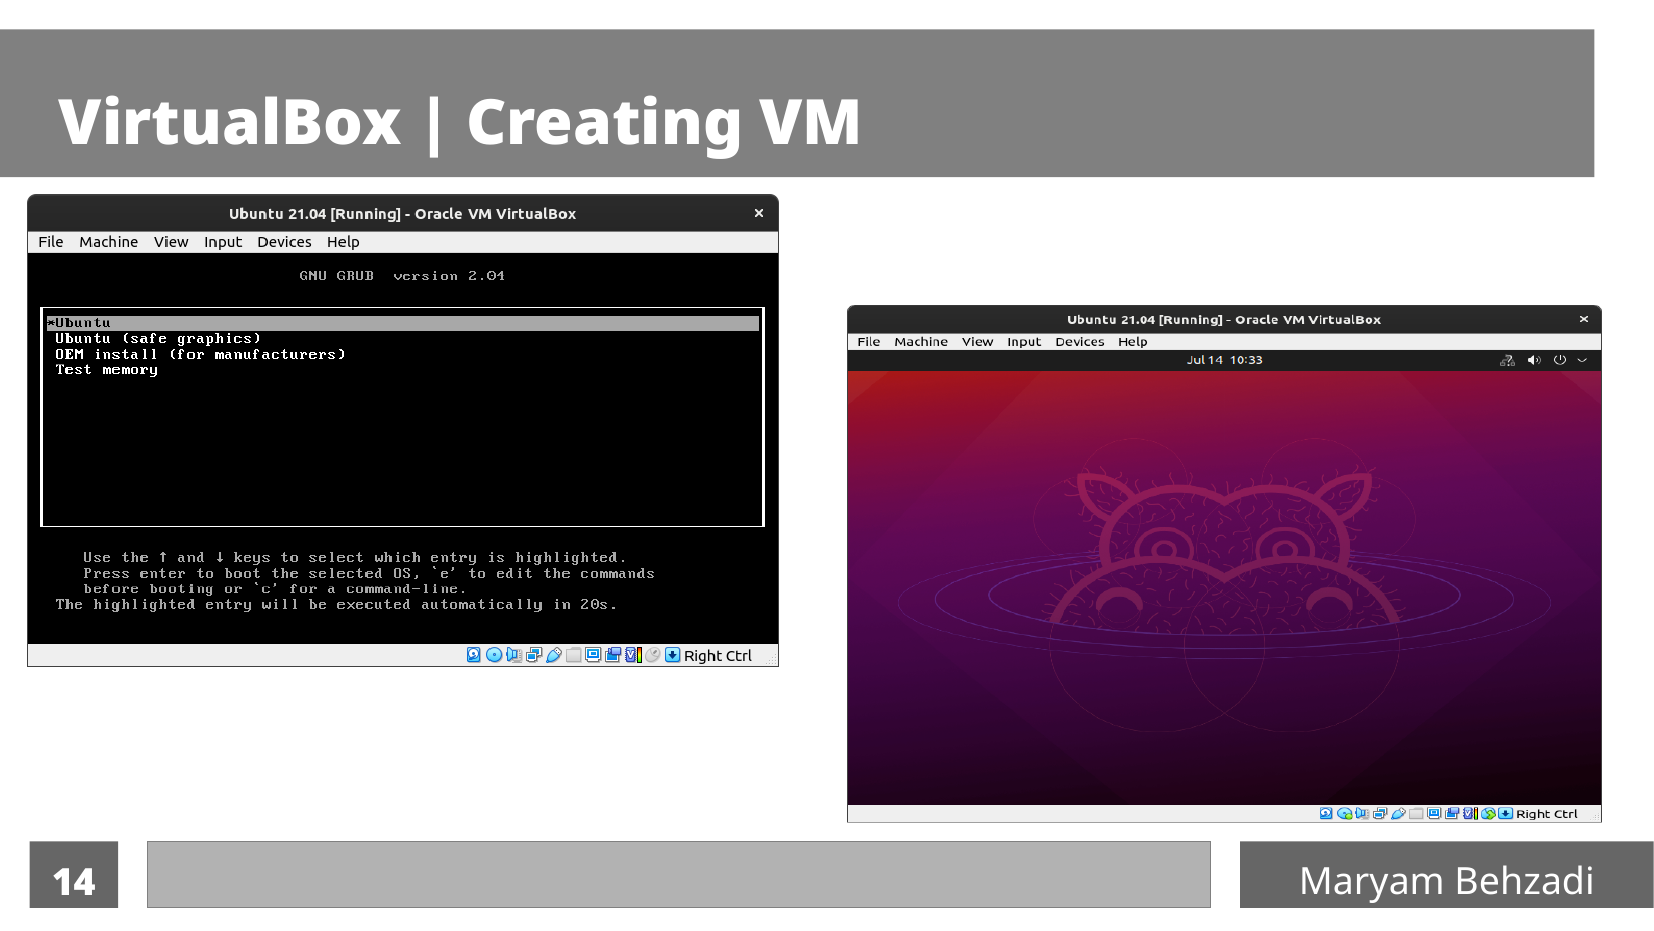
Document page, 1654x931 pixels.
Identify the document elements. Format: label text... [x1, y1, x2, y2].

title VirtualBox | Creating VM [59, 44, 1595, 163]
picture [18, 187, 789, 676]
picture [838, 299, 1610, 829]
